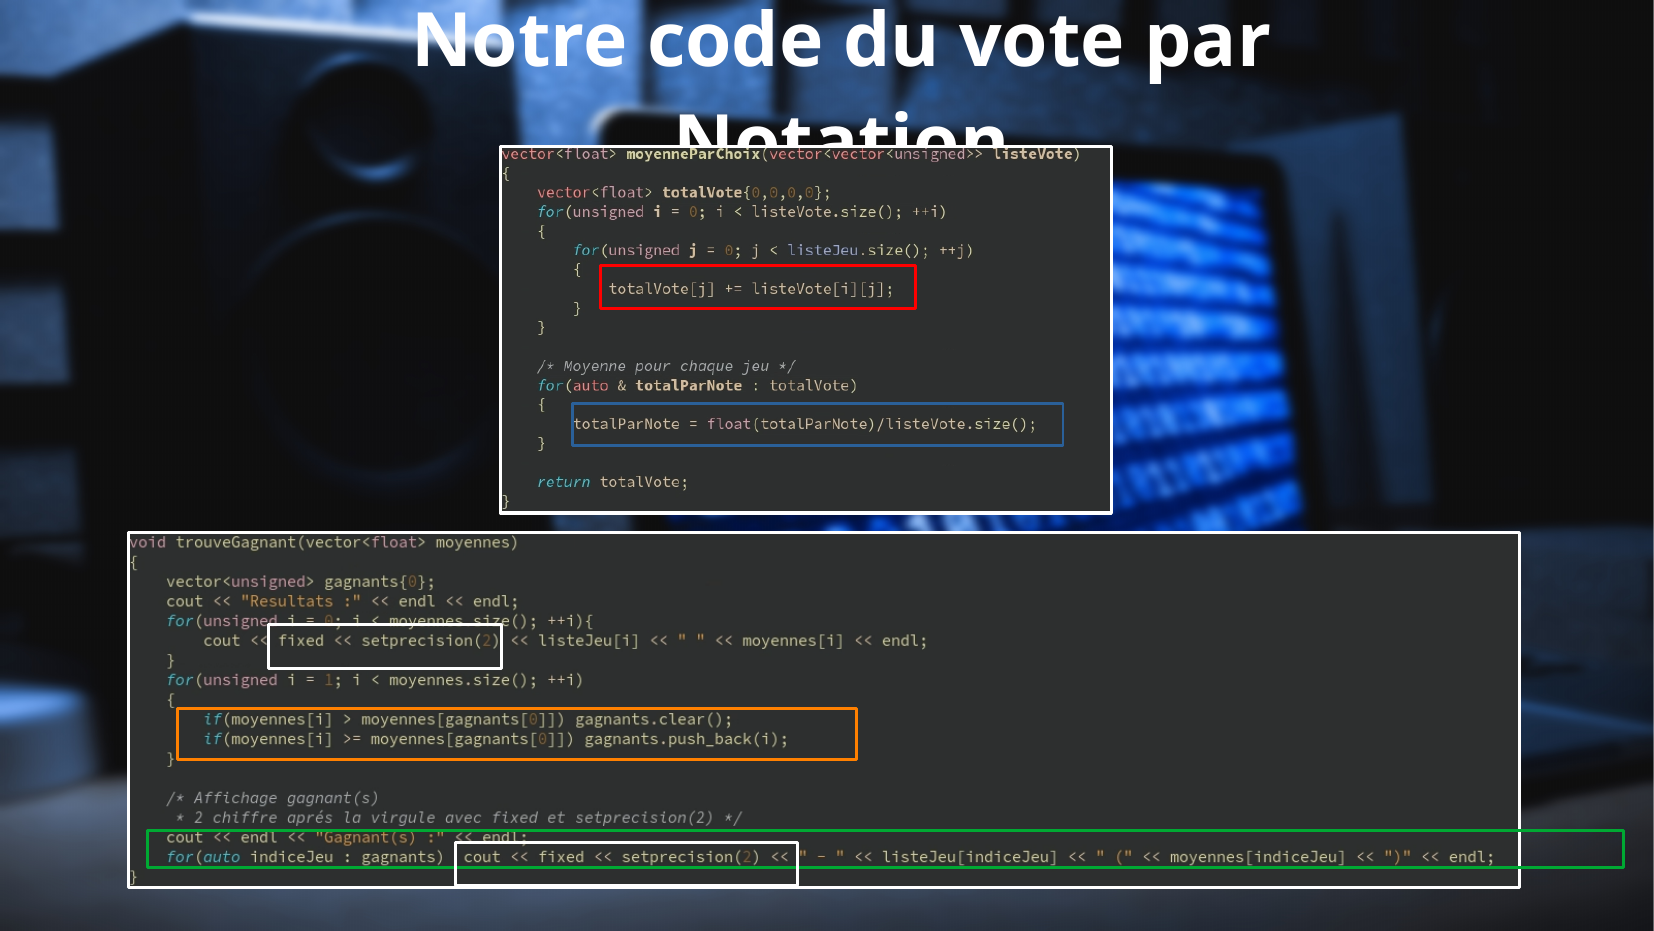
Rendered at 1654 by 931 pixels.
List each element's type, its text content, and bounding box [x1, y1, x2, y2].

picture [0, 0, 1654, 931]
title Notre code du vote par Notation [236, 0, 1447, 180]
picture [501, 147, 1110, 512]
